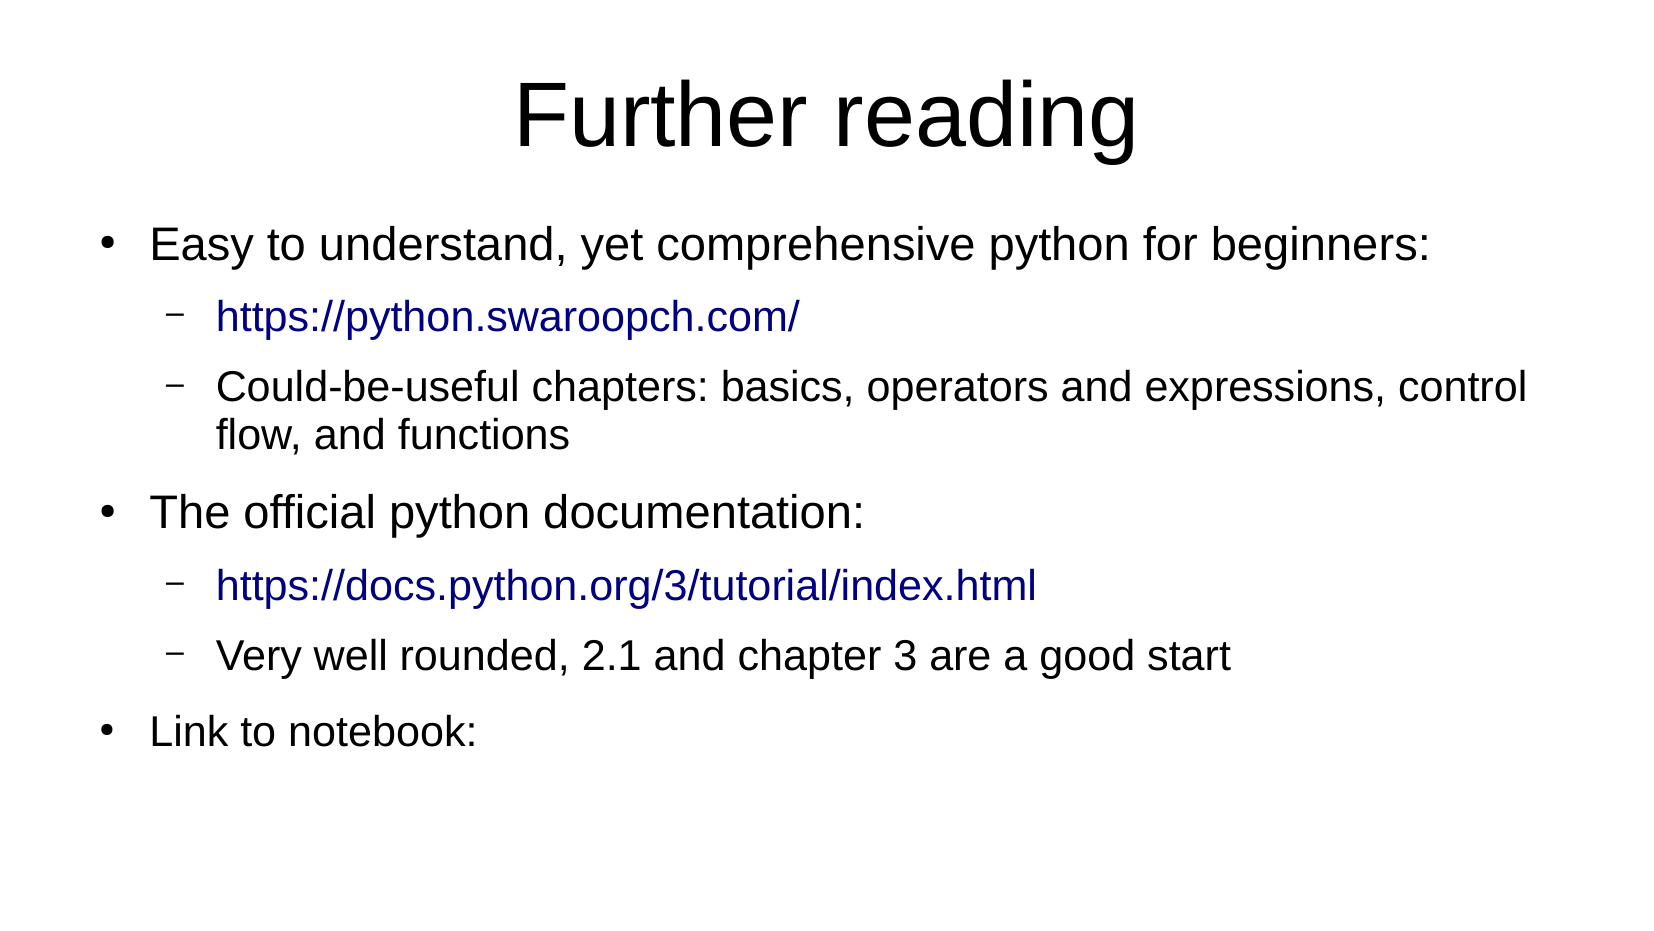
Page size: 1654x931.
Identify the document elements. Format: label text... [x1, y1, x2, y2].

title Further reading [82, 37, 1571, 193]
list Easy to understand, yet comprehensive python for beginners: https://python.swaroopch.com/ Could-be-useful chapters: basics, operators and expressions, control flow, and functions The official python documentation: https://docs.python.org/3/tutorial/index.html Very well rounded, 2.1 and chapter 3 are a good start Link to notebook: [82, 217, 1571, 758]
